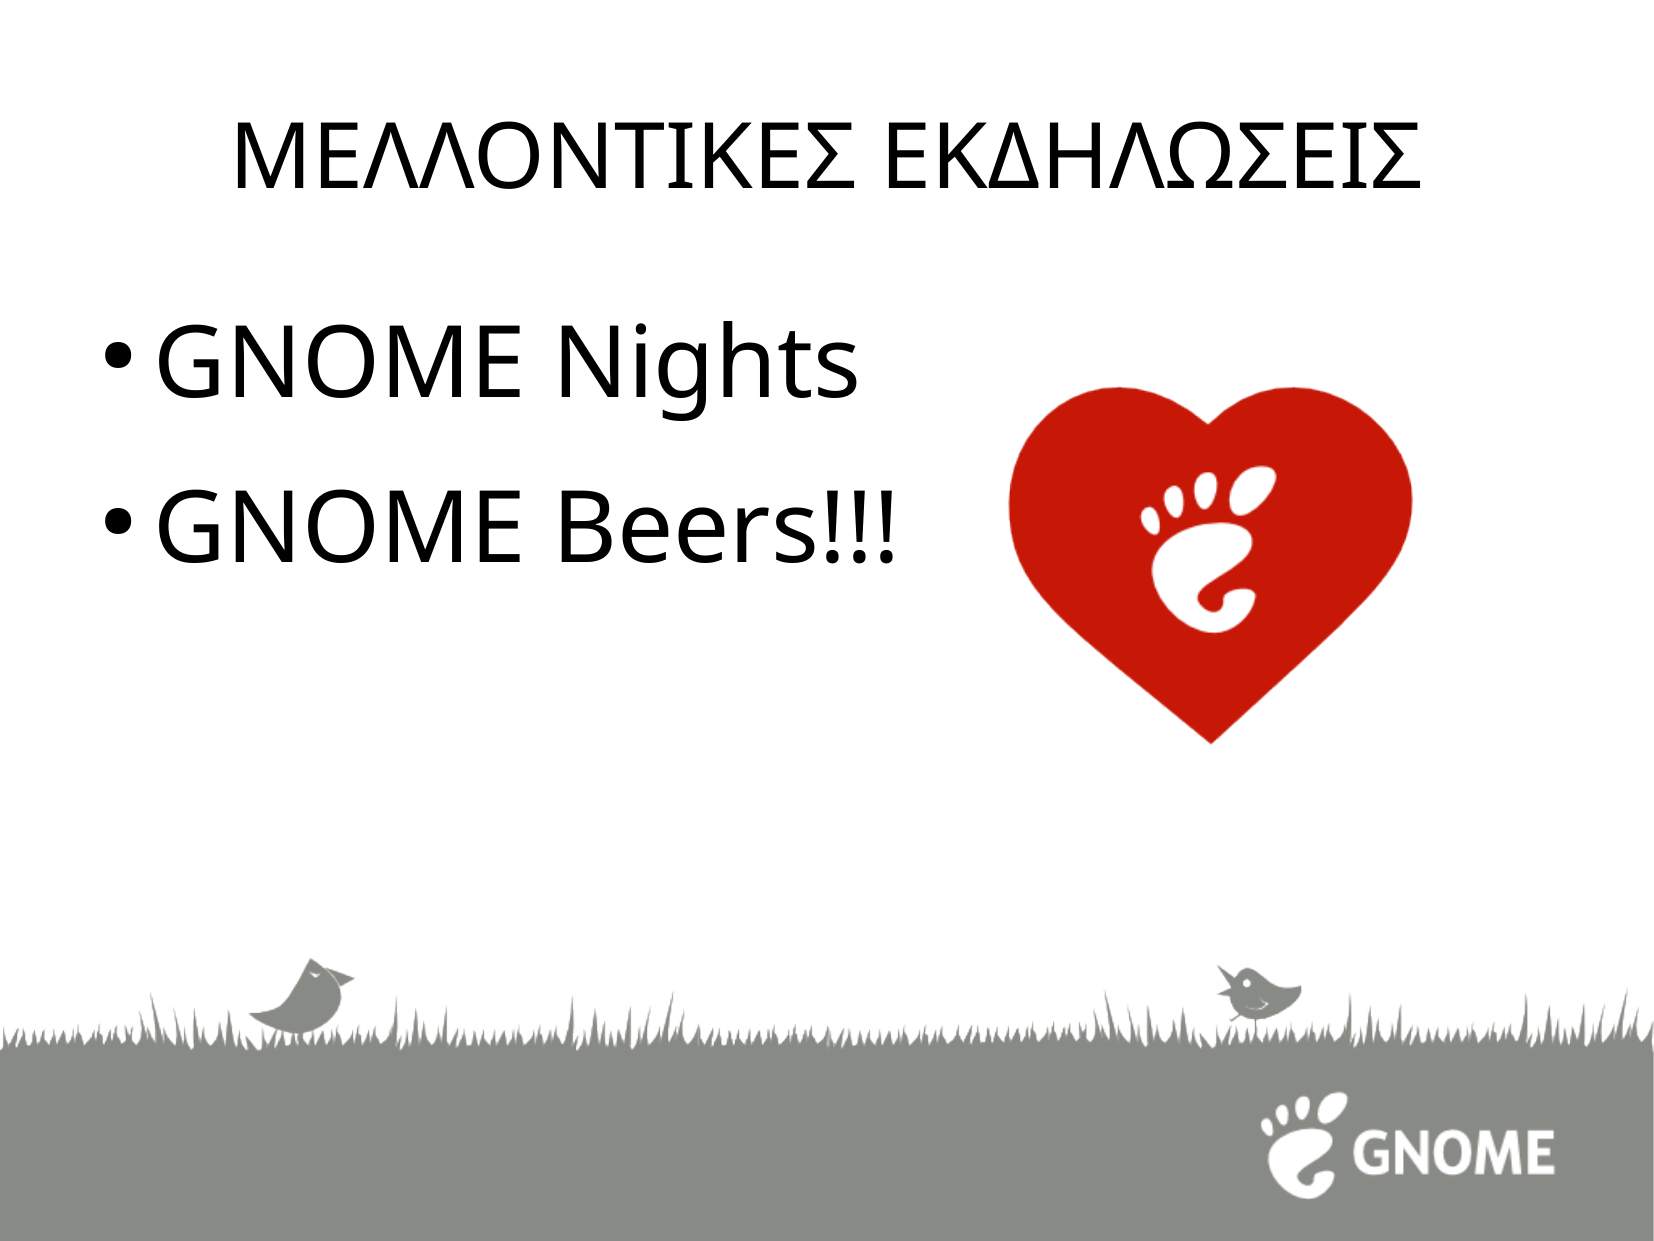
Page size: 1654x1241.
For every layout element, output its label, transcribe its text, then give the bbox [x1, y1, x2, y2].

picture [0, 0, 1654, 1241]
title ΜΕΛΛΟΝΤΙΚΕΣ ΕΚΔΗΛΩΣΕΙΣ [82, 49, 1571, 257]
list GNOME Nights GNOME Beers!!! [82, 290, 1538, 1010]
